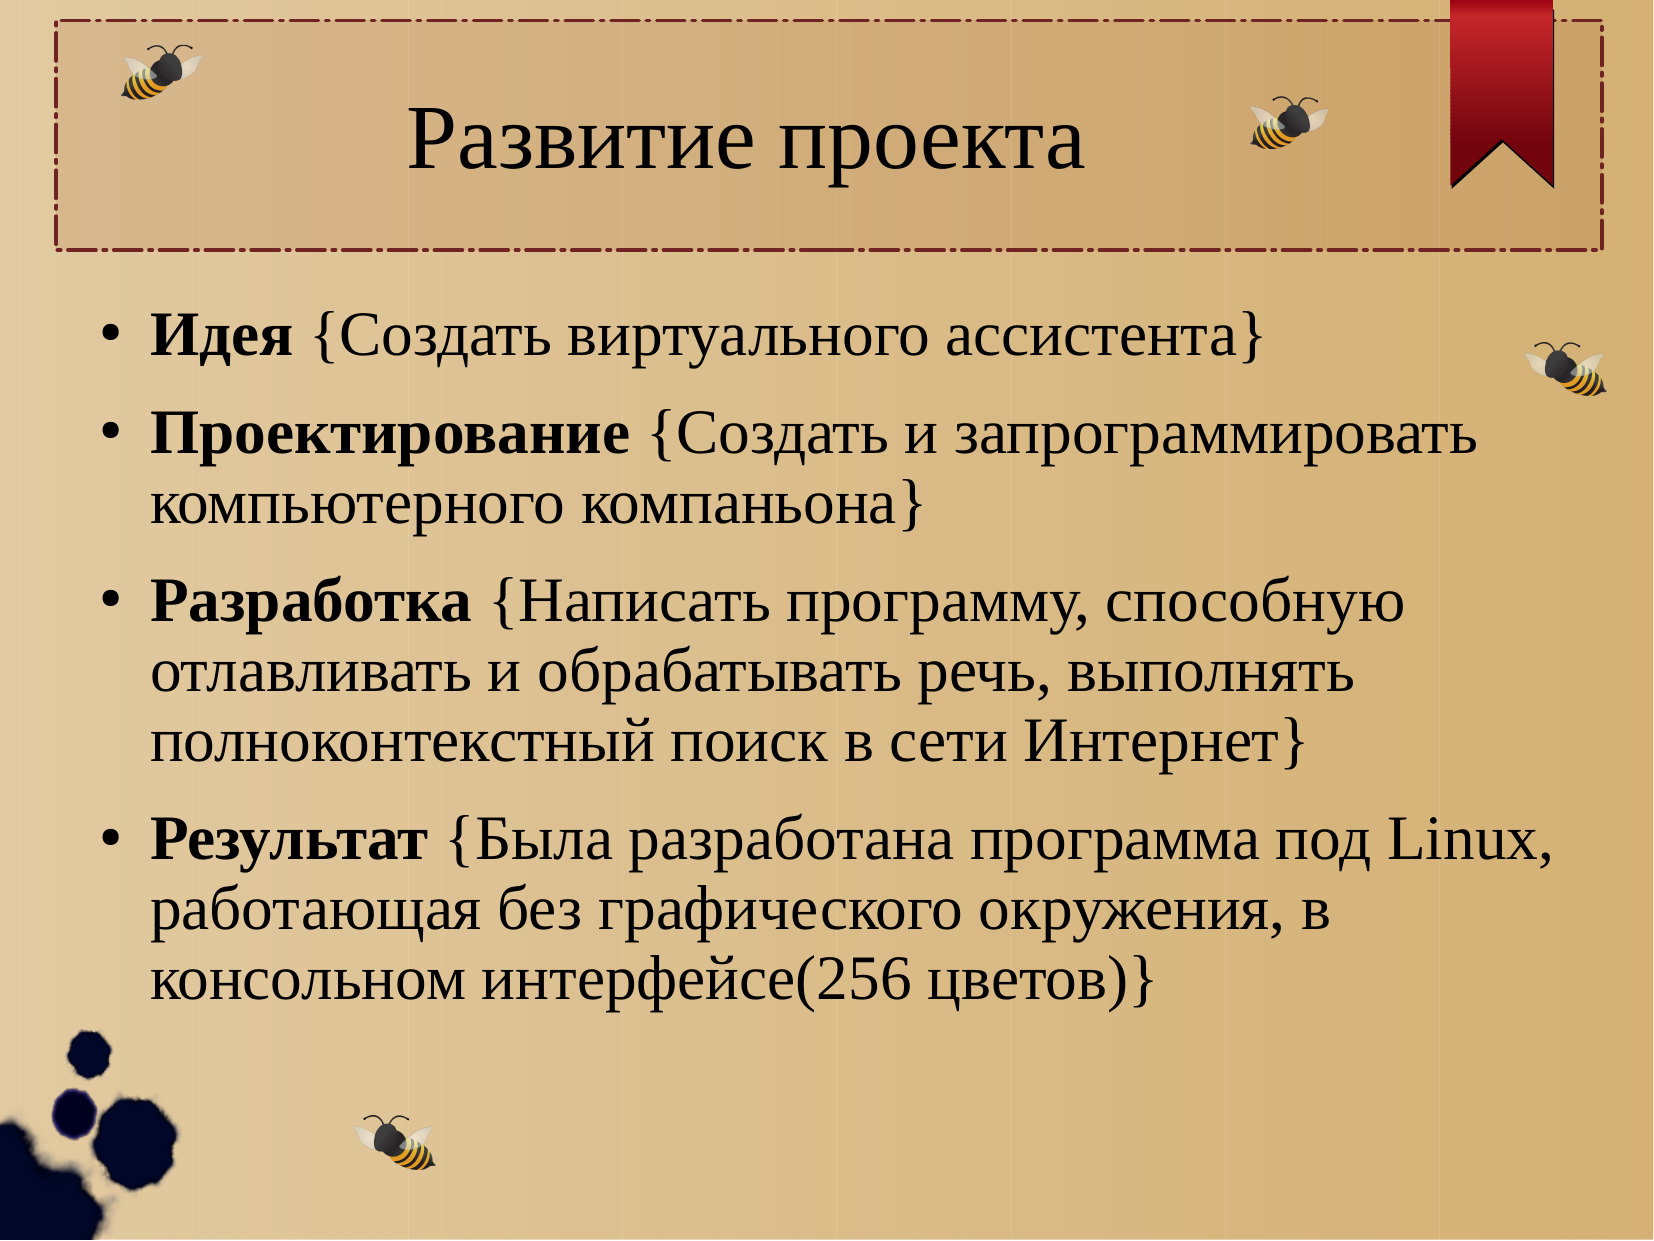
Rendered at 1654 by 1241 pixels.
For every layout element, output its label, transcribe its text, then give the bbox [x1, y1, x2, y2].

picture [354, 1115, 436, 1170]
picture [1245, 94, 1332, 152]
picture [120, 44, 202, 100]
list Идея {Создать виртуального ассистента} Проектирование {Создать и запрограммировать компьютерного компаньона} Разработка {Написать программу, способную отлавливать и обрабатывать речь, выполнять полноконтекстный поиск в сети Интернет} Результат {Была разработана программа под Linux, работающая без графического окружения, в консольном интерфейсе(256 цветов)} [82, 299, 1571, 1019]
picture [1525, 342, 1607, 396]
title Развитие проекта [82, 47, 1412, 229]
